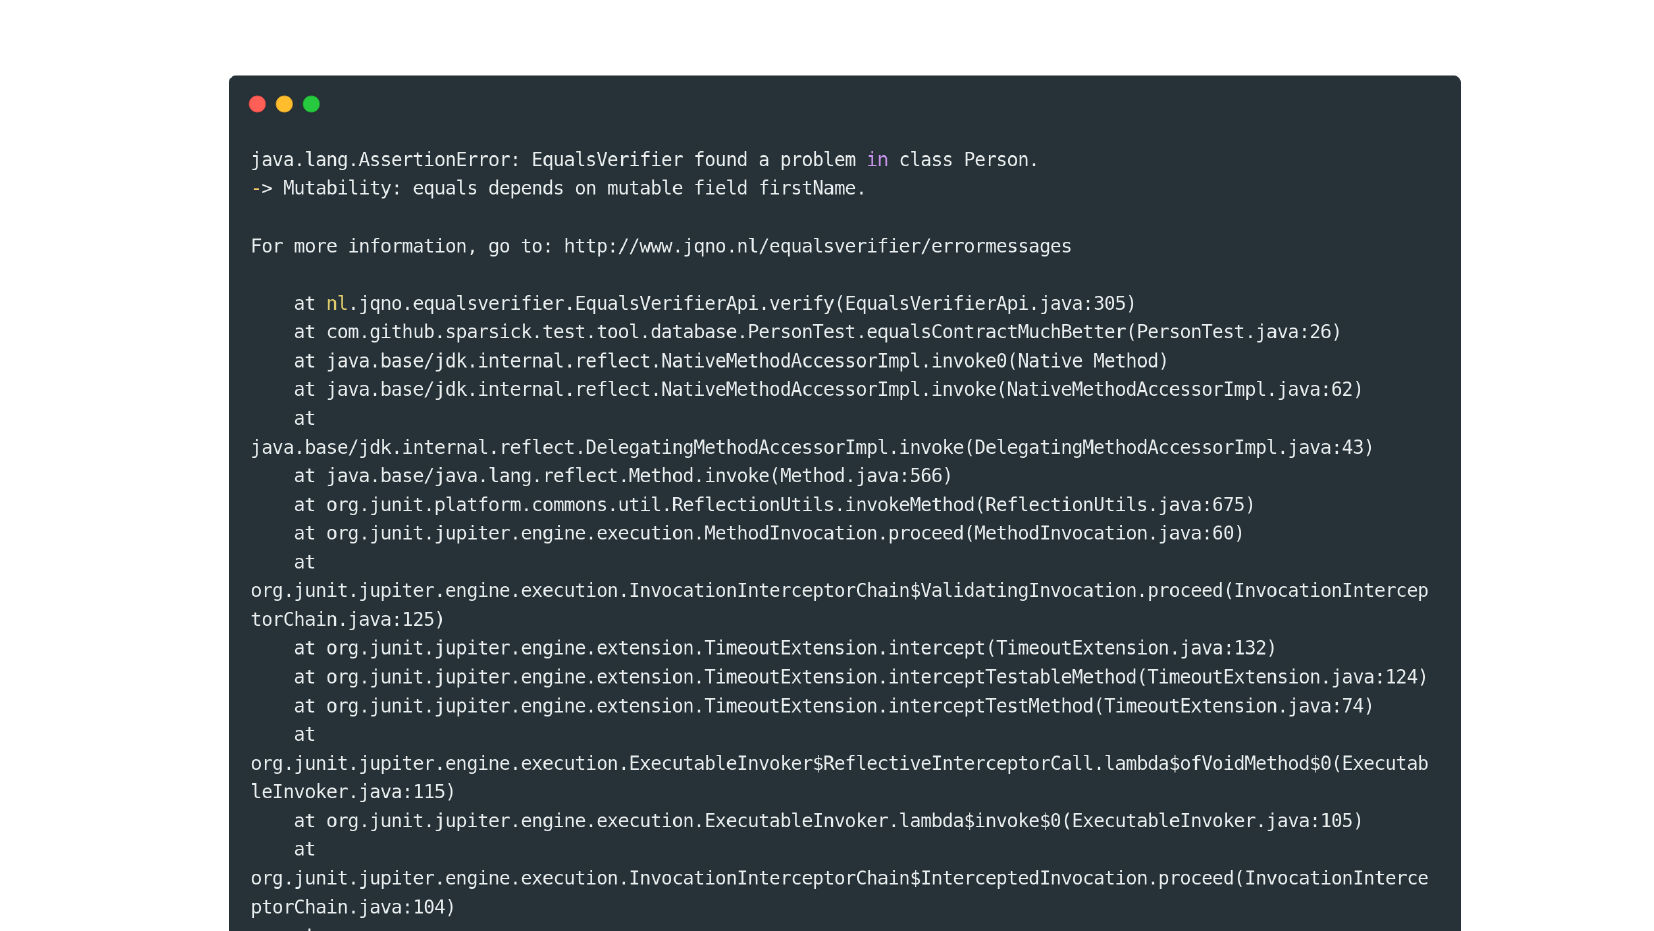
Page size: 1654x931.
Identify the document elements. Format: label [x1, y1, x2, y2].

picture [153, 0, 1536, 931]
